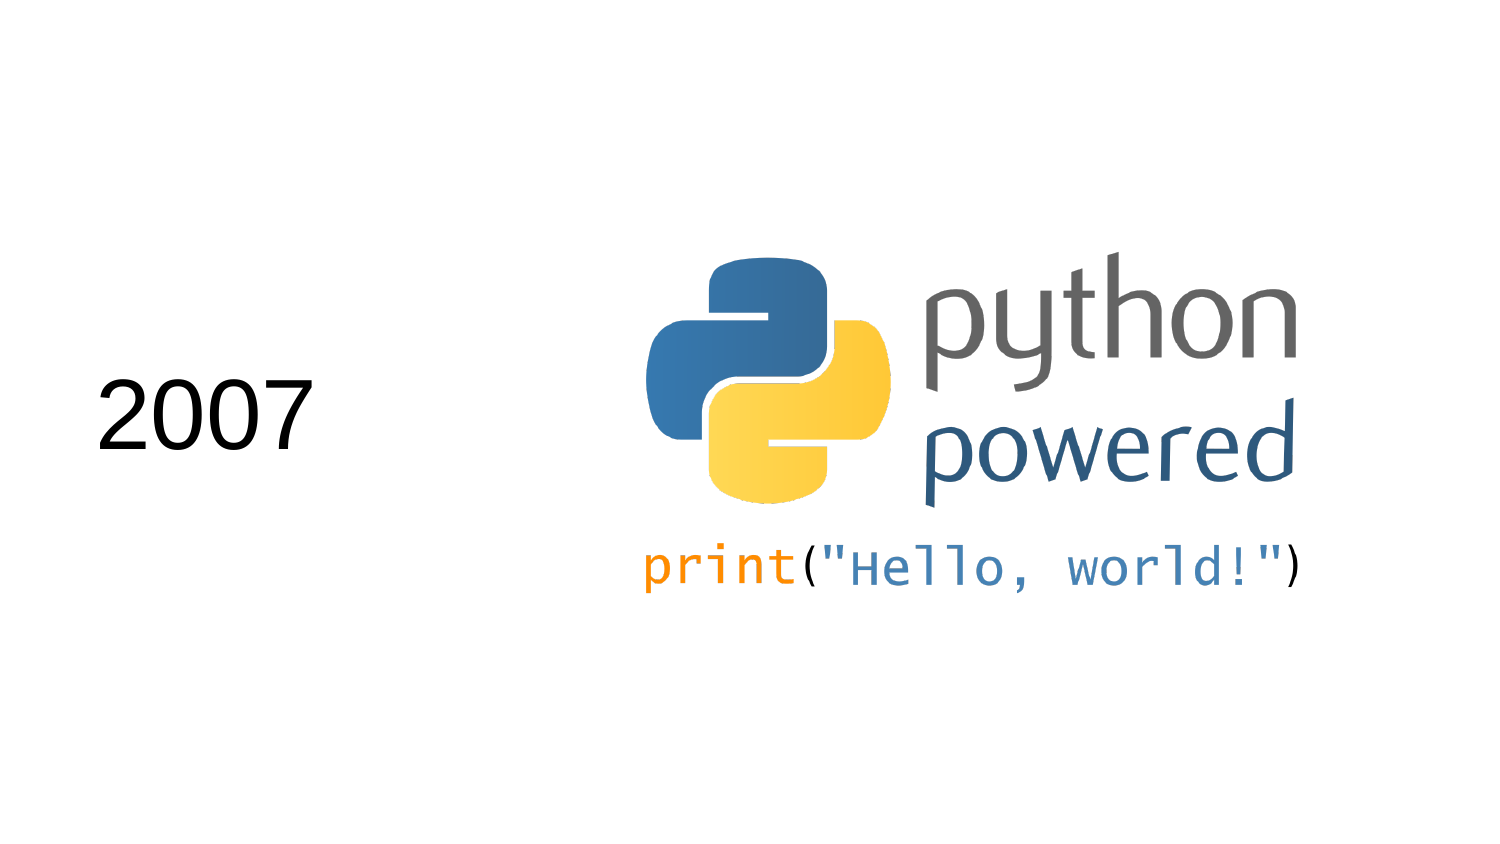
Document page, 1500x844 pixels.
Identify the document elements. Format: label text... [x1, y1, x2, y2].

picture [635, 241, 1306, 603]
title 2007 [80, 73, 1125, 745]
